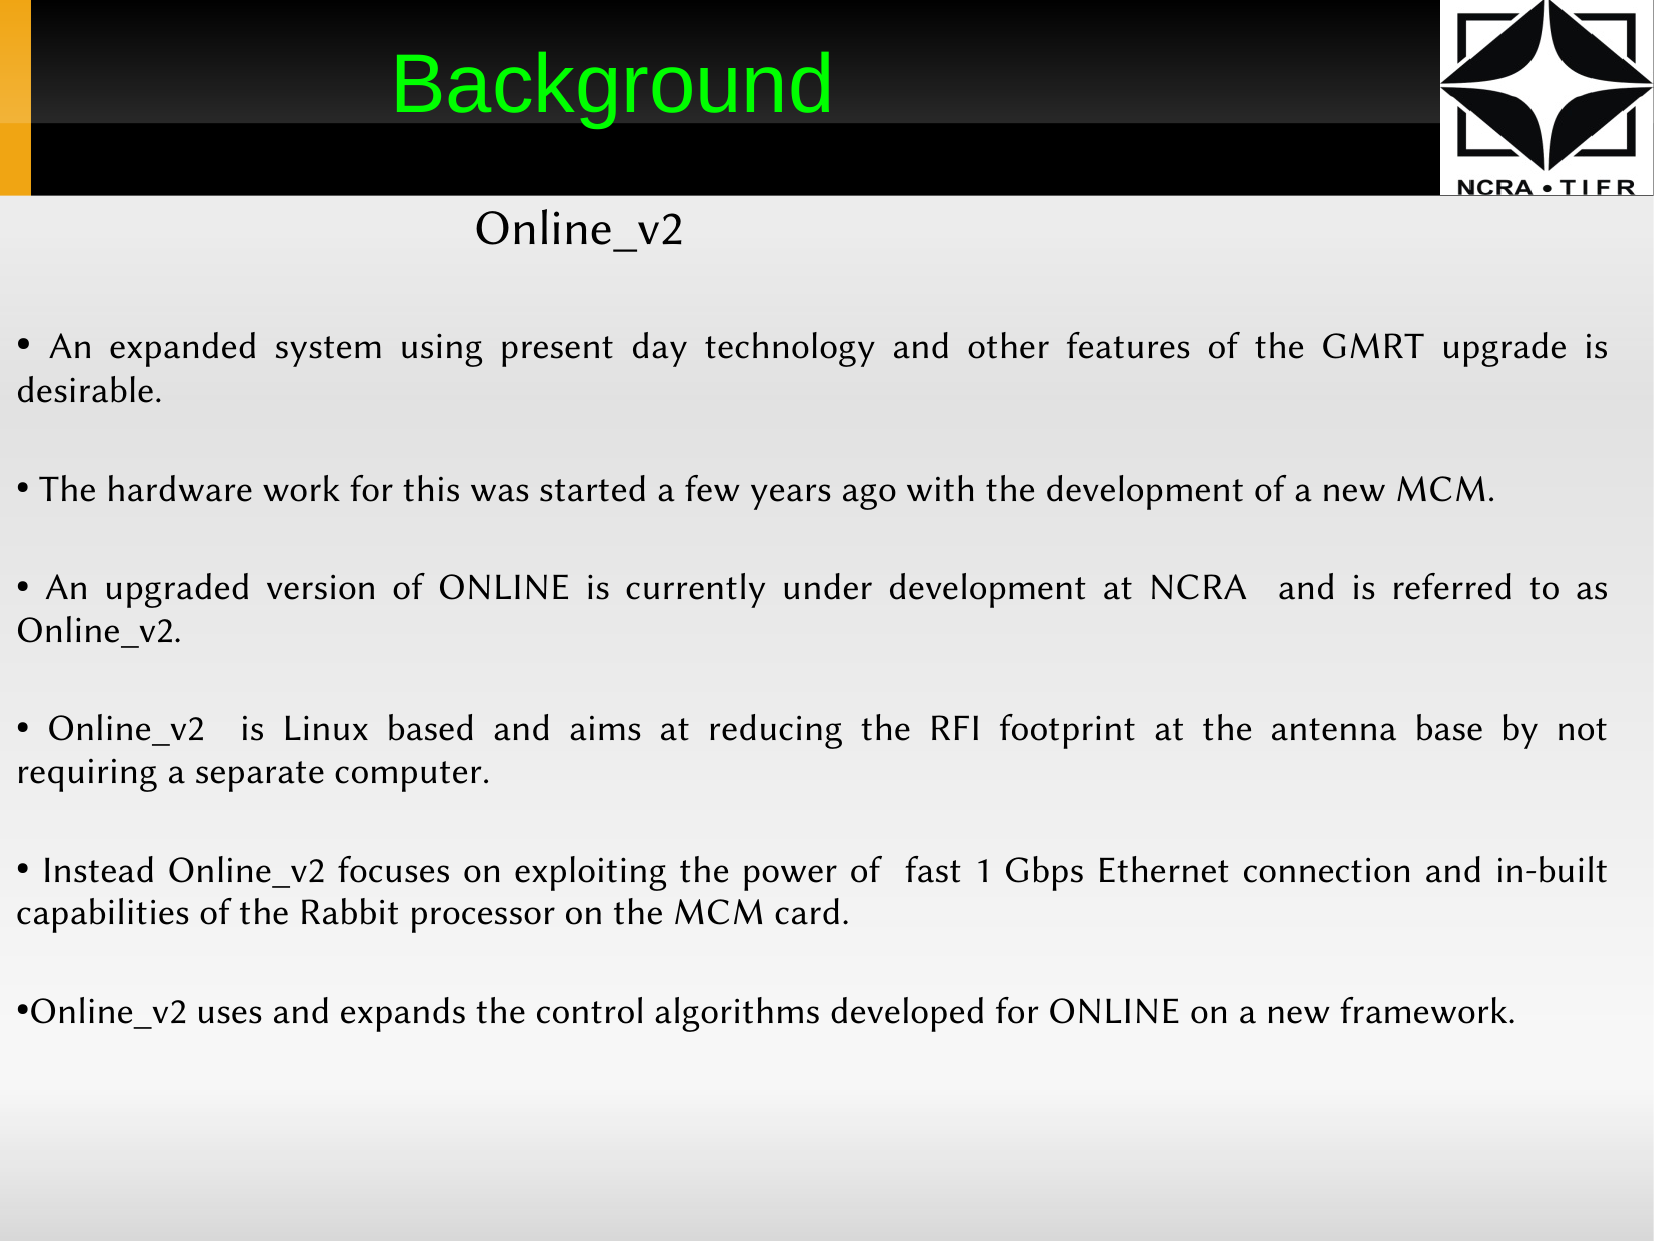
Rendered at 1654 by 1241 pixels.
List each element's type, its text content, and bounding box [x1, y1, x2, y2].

text_box Background [174, 30, 1052, 137]
text_box Online_v2 An expanded system using present day technology and other features of the GMRT upgrade is desirable. The hardware work for this was started a few years ago with the development of a new MCM. An upgraded version of ONLINE is currently under development at NCRA and is referred to as Online_v2. Online_v2 is Linux based and aims at reducing the RFI footprint at the antenna base by not requiring a separate computer. Instead Online_v2 focuses on exploiting the power of fast 1 Gbps Ethernet connection and in-built capabilities of the Rabbit processor on the MCM card. Online_v2 uses and expands the control algorithms developed for ONLINE on a new framework. [1, 137, 1626, 1241]
picture [0, 0, 1654, 1241]
